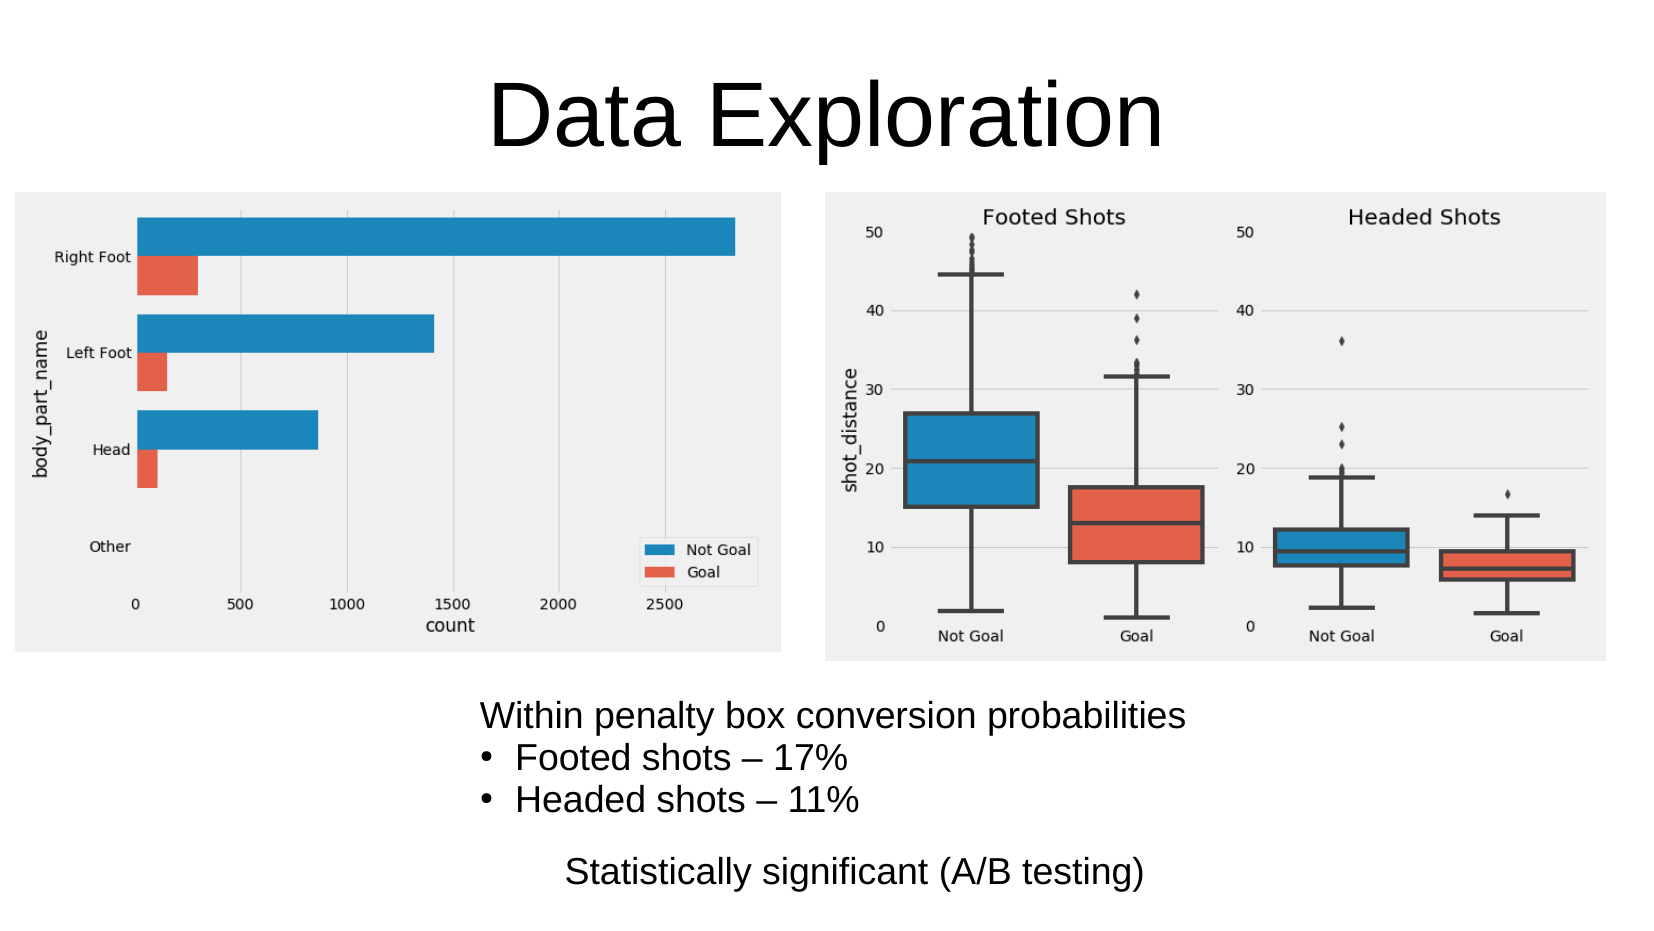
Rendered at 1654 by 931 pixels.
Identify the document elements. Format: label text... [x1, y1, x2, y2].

picture [15, 192, 781, 652]
picture [825, 192, 1606, 661]
text_box Within penalty box conversion probabilities Footed shots – 17% Headed shots – 11% [465, 687, 1246, 825]
title Data Exploration [82, 37, 1571, 193]
text_box Statistically significant (A/B testing) [465, 825, 1246, 931]
